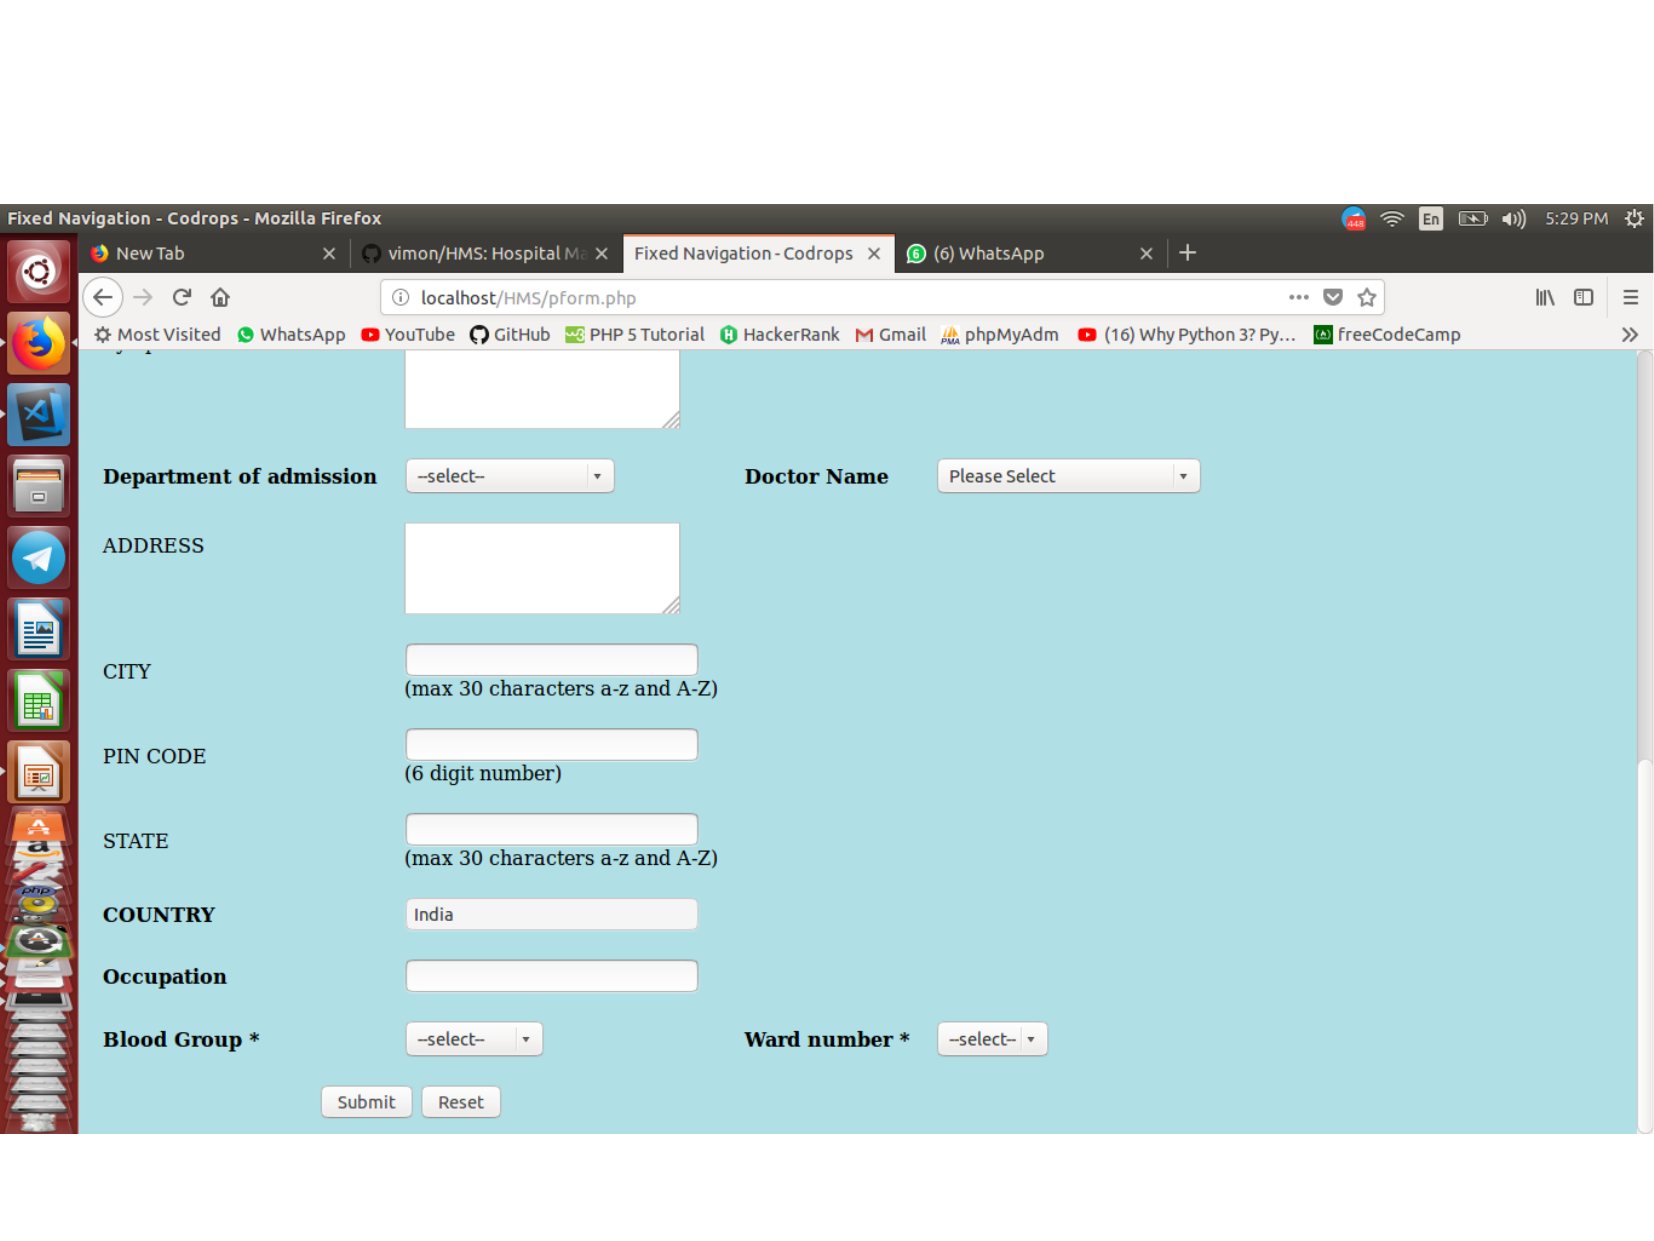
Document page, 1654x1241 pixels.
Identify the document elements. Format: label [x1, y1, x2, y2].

picture [0, 204, 1654, 1134]
